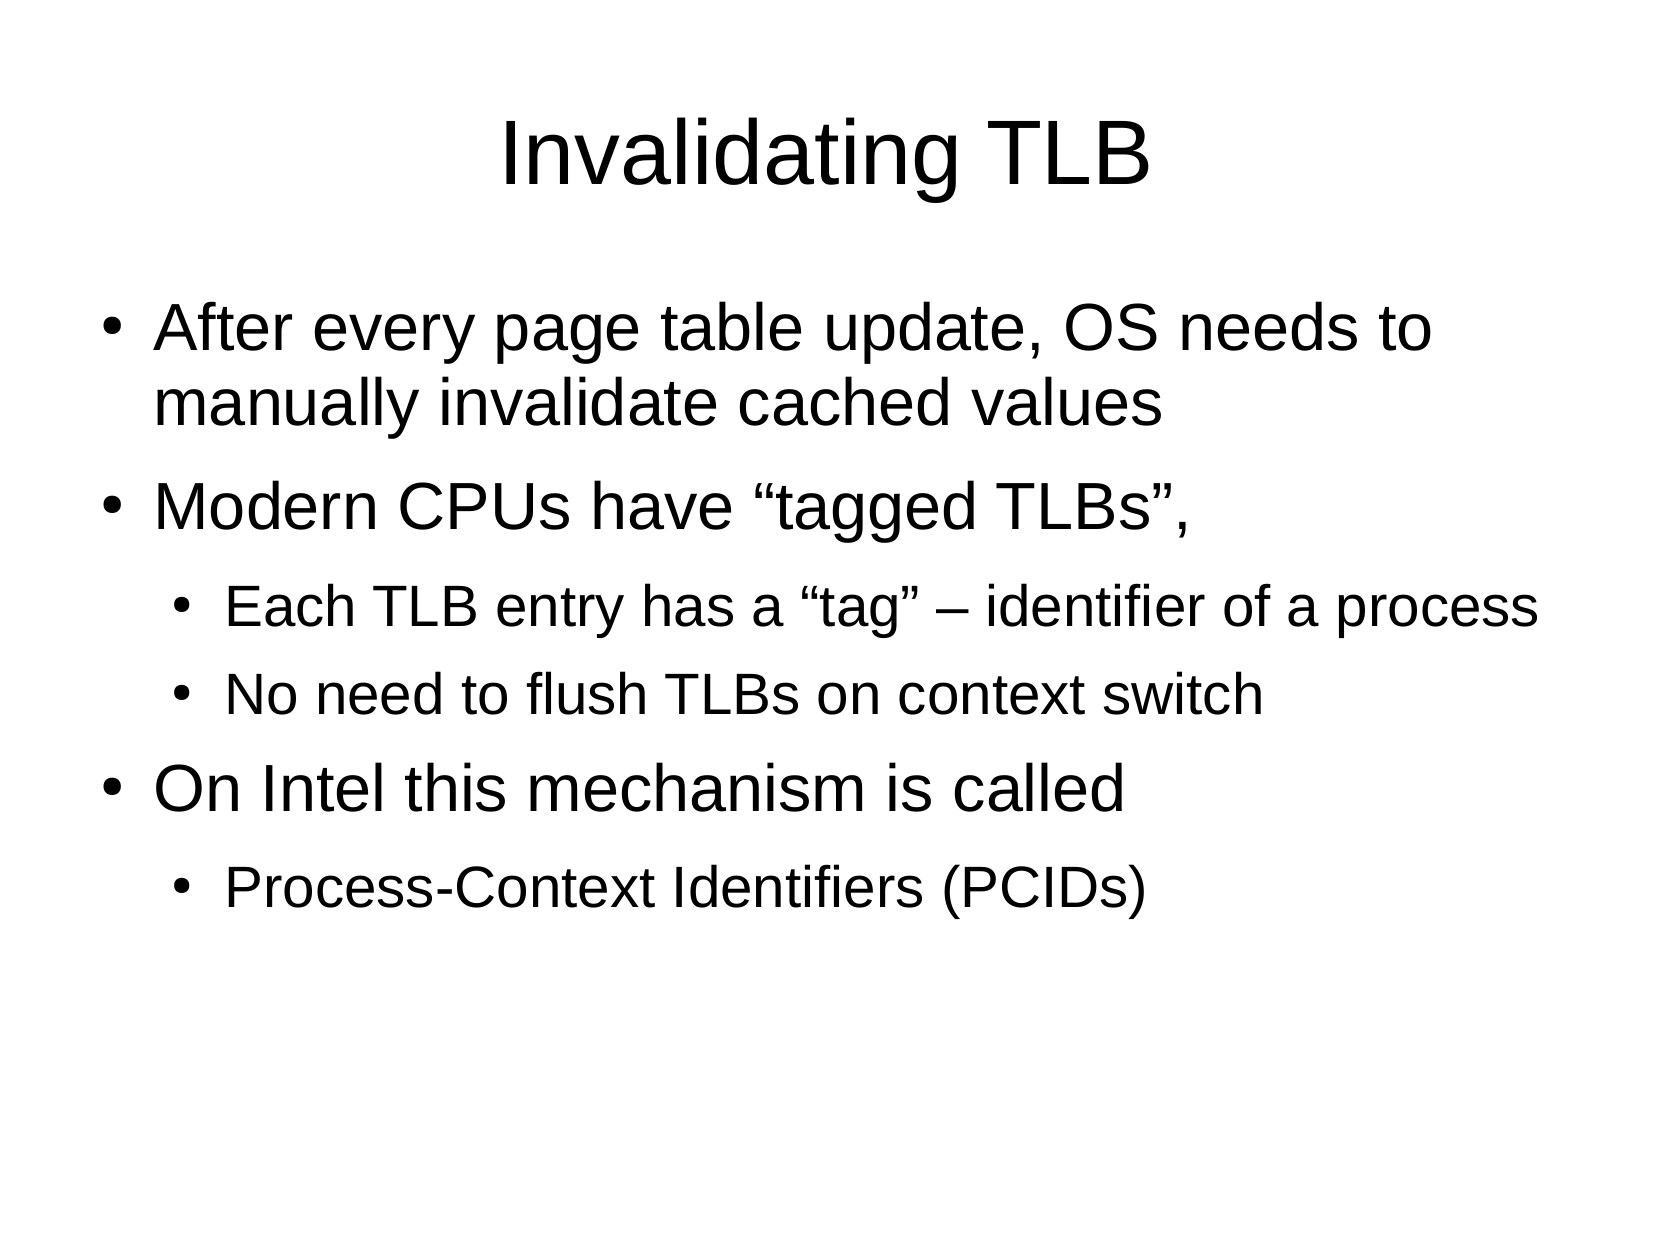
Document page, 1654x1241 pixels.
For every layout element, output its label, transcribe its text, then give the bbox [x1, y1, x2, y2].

title Invalidating TLB [82, 49, 1571, 257]
list After every page table update, OS needs to manually invalidate cached values Modern CPUs have “tagged TLBs”, Each TLB entry has a “tag” – identifier of a process No need to flush TLBs on context switch On Intel this mechanism is called Process-Context Identifiers (PCIDs) [82, 290, 1571, 1010]
